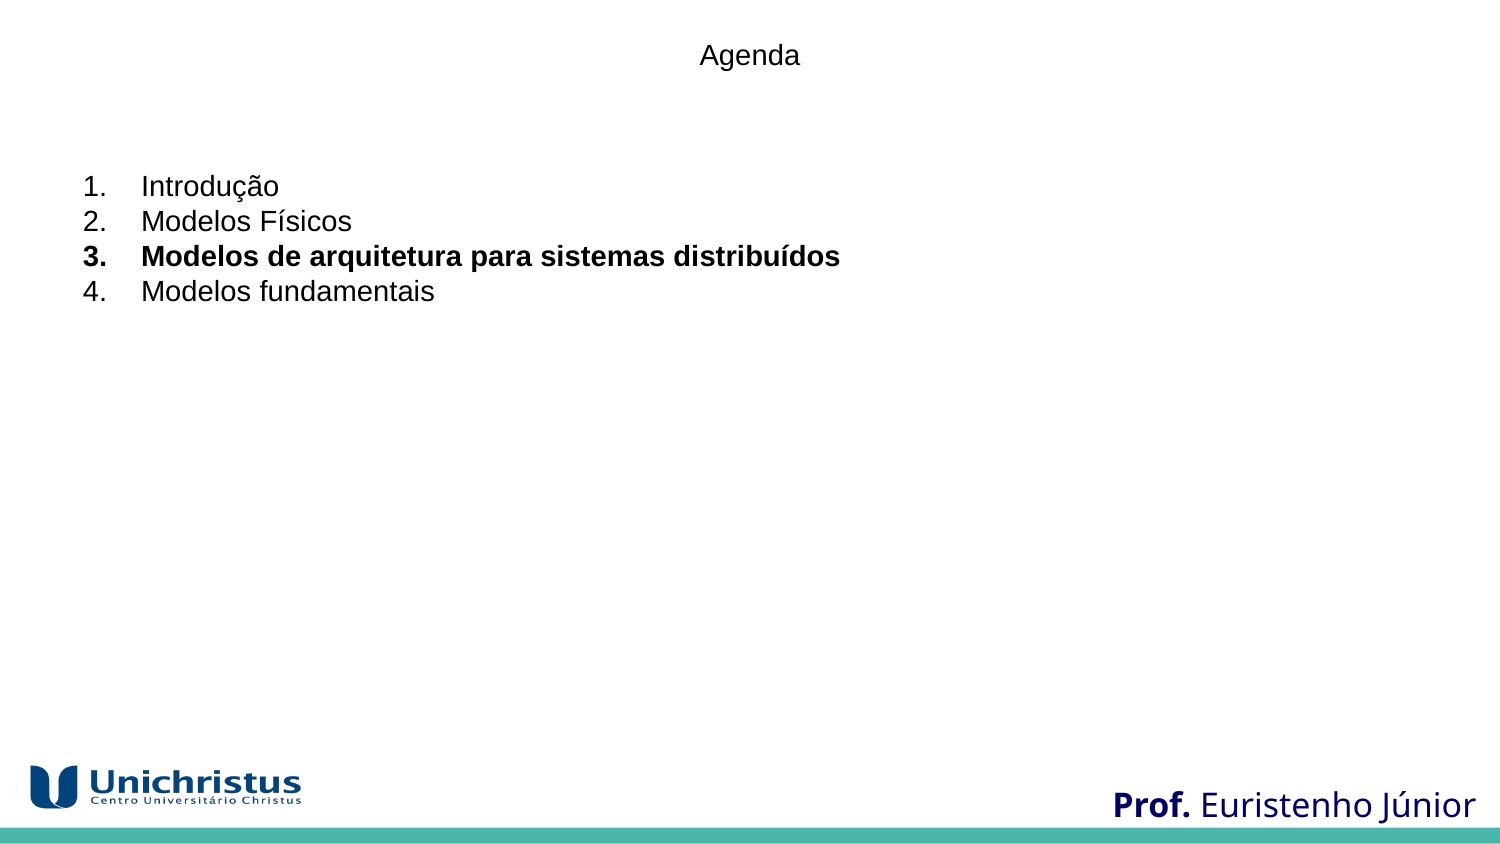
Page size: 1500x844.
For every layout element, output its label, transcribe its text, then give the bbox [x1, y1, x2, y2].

list Introdução Modelos Físicos Modelos de arquitetura para sistemas distribuídos Modelos fundamentais [51, 152, 1449, 750]
picture [26, 763, 305, 810]
title Agenda [51, 20, 1449, 137]
text_box Prof. Euristenho Júnior [1097, 773, 1494, 829]
